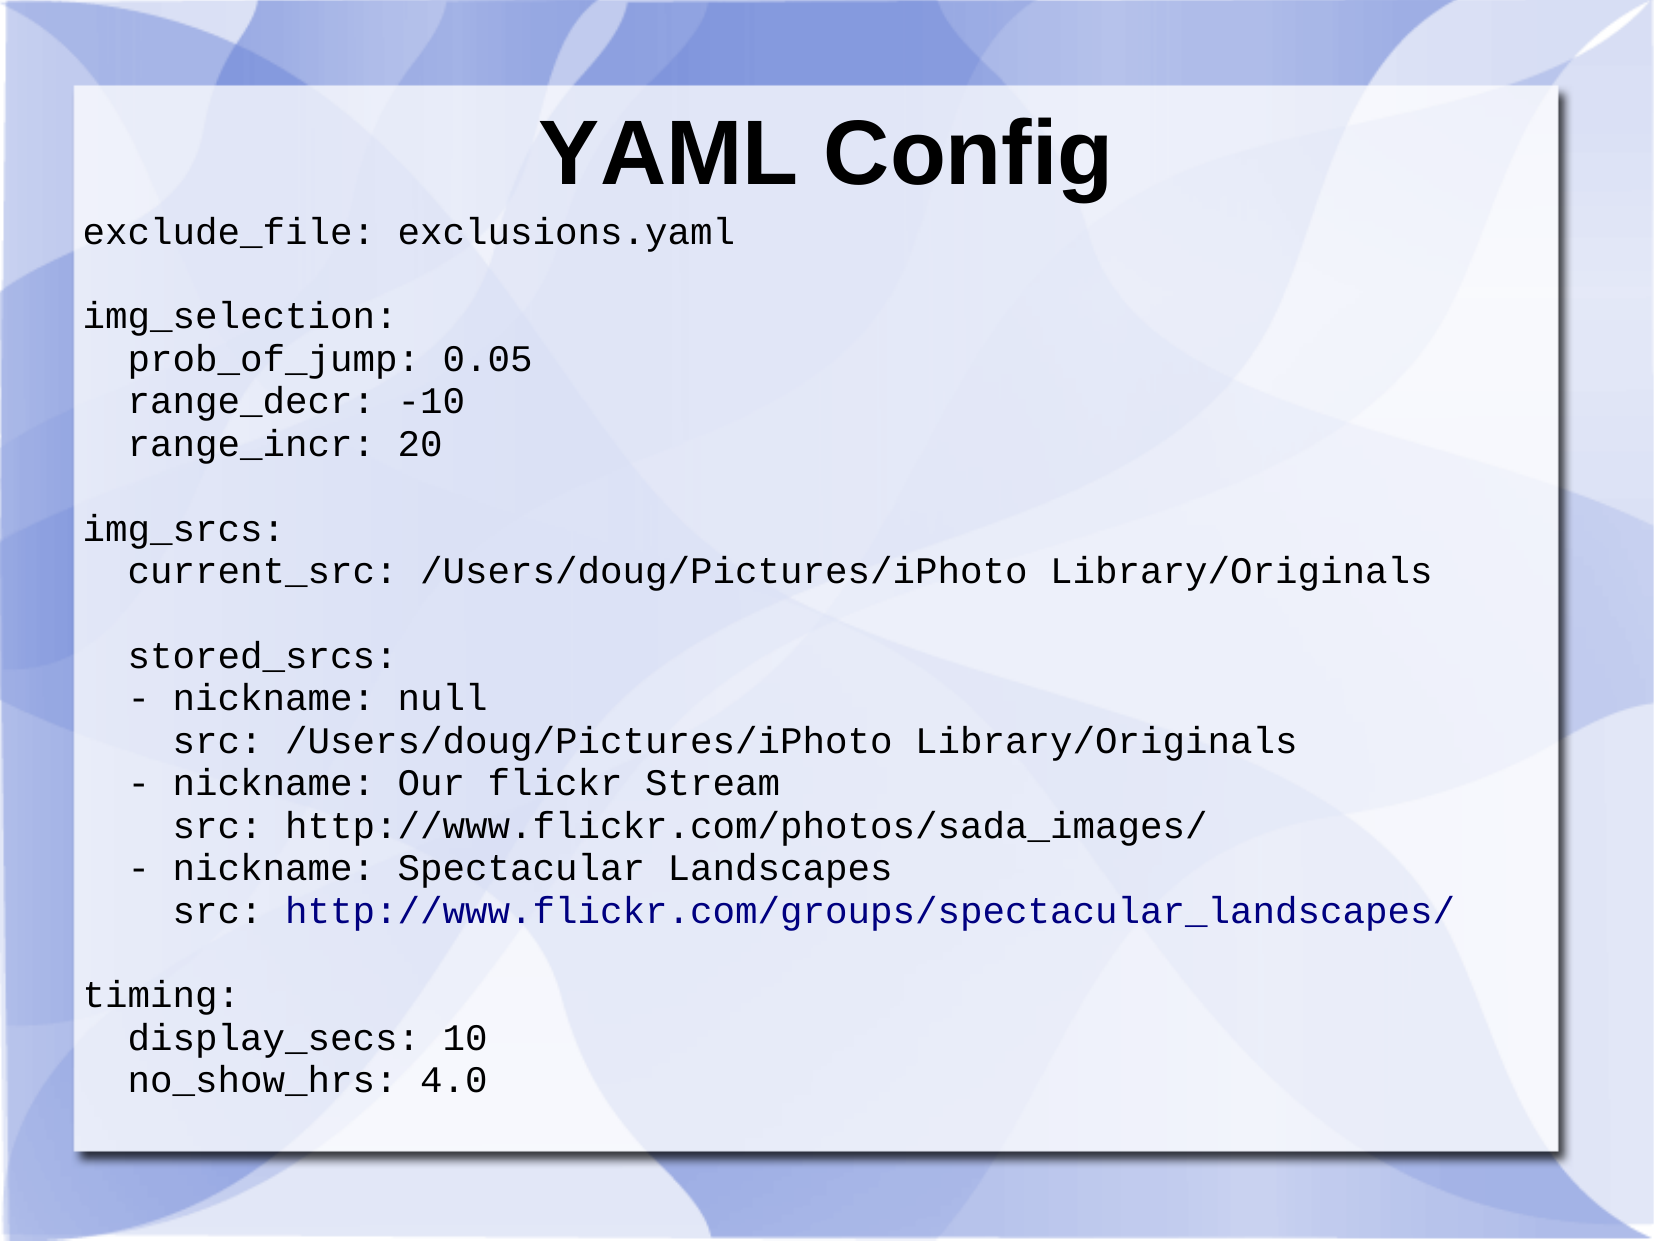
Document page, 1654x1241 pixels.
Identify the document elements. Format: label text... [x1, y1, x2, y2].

title YAML Config [82, 101, 1571, 205]
picture [0, 0, 1654, 1241]
text_box exclude_file: exclusions.yaml img_selection: prob_of_jump: 0.05 range_decr: -10 range_incr: 20 img_srcs: current_src: /Users/doug/Pictures/iPhoto Library/Originals stored_srcs: - nickname: null src: /Users/doug/Pictures/iPhoto Library/Originals - nickname: Our flickr Stream src: http://www.flickr.com/photos/sada_images/ - nickname: Spectacular Landscapes src: http://www.flickr.com/groups/spectacular_landscapes/ timing: display_secs: 10 no_show_hrs: 4.0 [82, 213, 1571, 1147]
